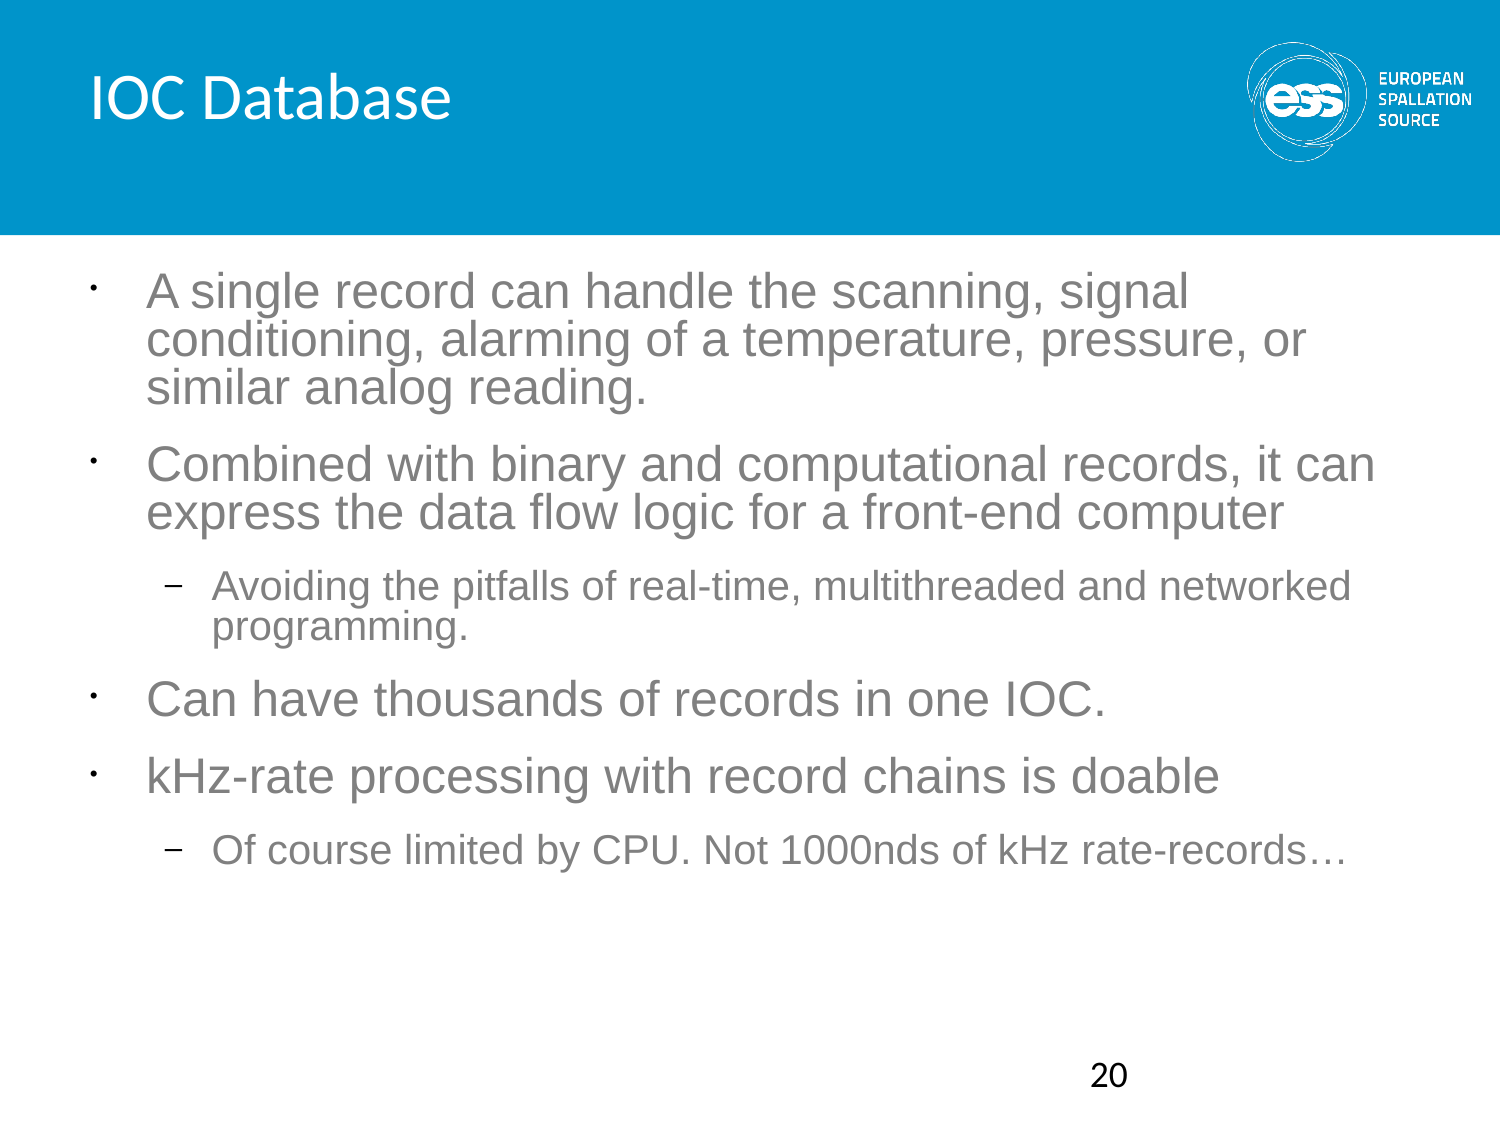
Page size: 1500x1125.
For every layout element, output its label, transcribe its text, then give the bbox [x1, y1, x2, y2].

picture [1427, 99, 1435, 104]
picture [1414, 74, 1420, 84]
picture [1401, 73, 1407, 84]
list A single record can handle the scanning, signal conditioning, alarming of a temperature, pressure, or similar analog reading. Combined with binary and computational records, it can express the data flow logic for a front-end computer Avoiding the pitfalls of real-time, multithreaded and networked programming. Can have thousands of records in one IOC. kHz-rate processing with record chains is doable Of course limited by CPU. Not 1000nds of kHz rate-records… [75, 262, 1426, 1005]
picture [1380, 73, 1386, 84]
picture [1400, 115, 1408, 126]
slide_number <number> [1074, 1042, 1425, 1103]
picture [1266, 84, 1345, 116]
picture [1432, 114, 1438, 126]
picture [1454, 73, 1458, 84]
picture [1434, 73, 1440, 84]
picture [1412, 114, 1420, 125]
picture [1423, 73, 1431, 84]
title IOC Database [75, 45, 1247, 233]
picture [1391, 73, 1397, 84]
